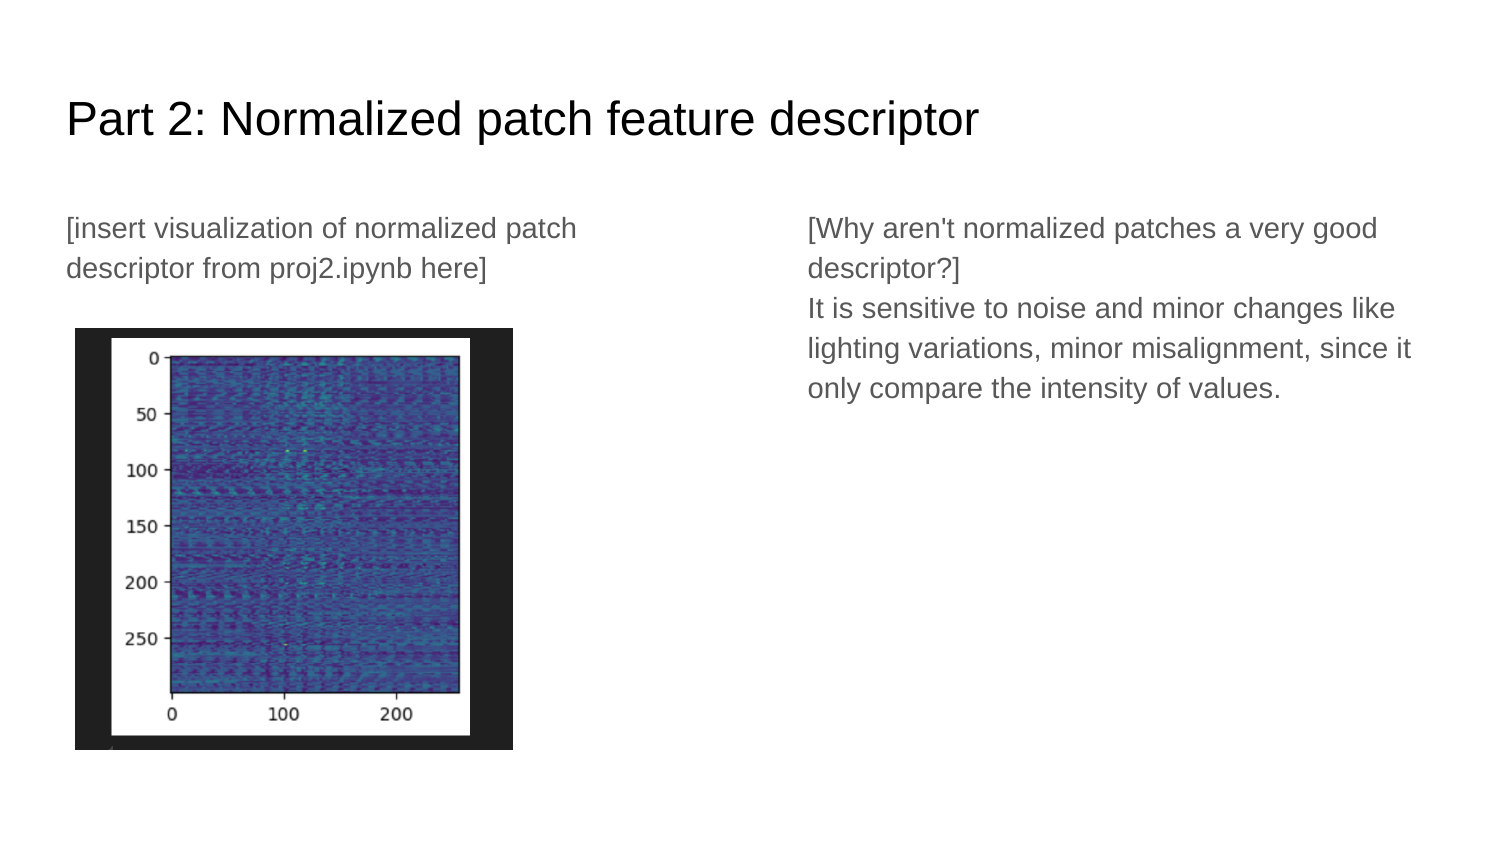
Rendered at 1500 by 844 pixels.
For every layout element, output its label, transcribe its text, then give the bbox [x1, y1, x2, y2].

title Part 2: Normalized patch feature descriptor [51, 72, 1449, 167]
list [insert visualization of normalized patch descriptor from proj2.ipynb here] [51, 189, 708, 750]
list [Why aren't normalized patches a very good descriptor?] It is sensitive to noise and minor changes like lighting variations, minor misalignment, since it only compare the intensity of values. [792, 189, 1449, 750]
picture [75, 328, 513, 751]
